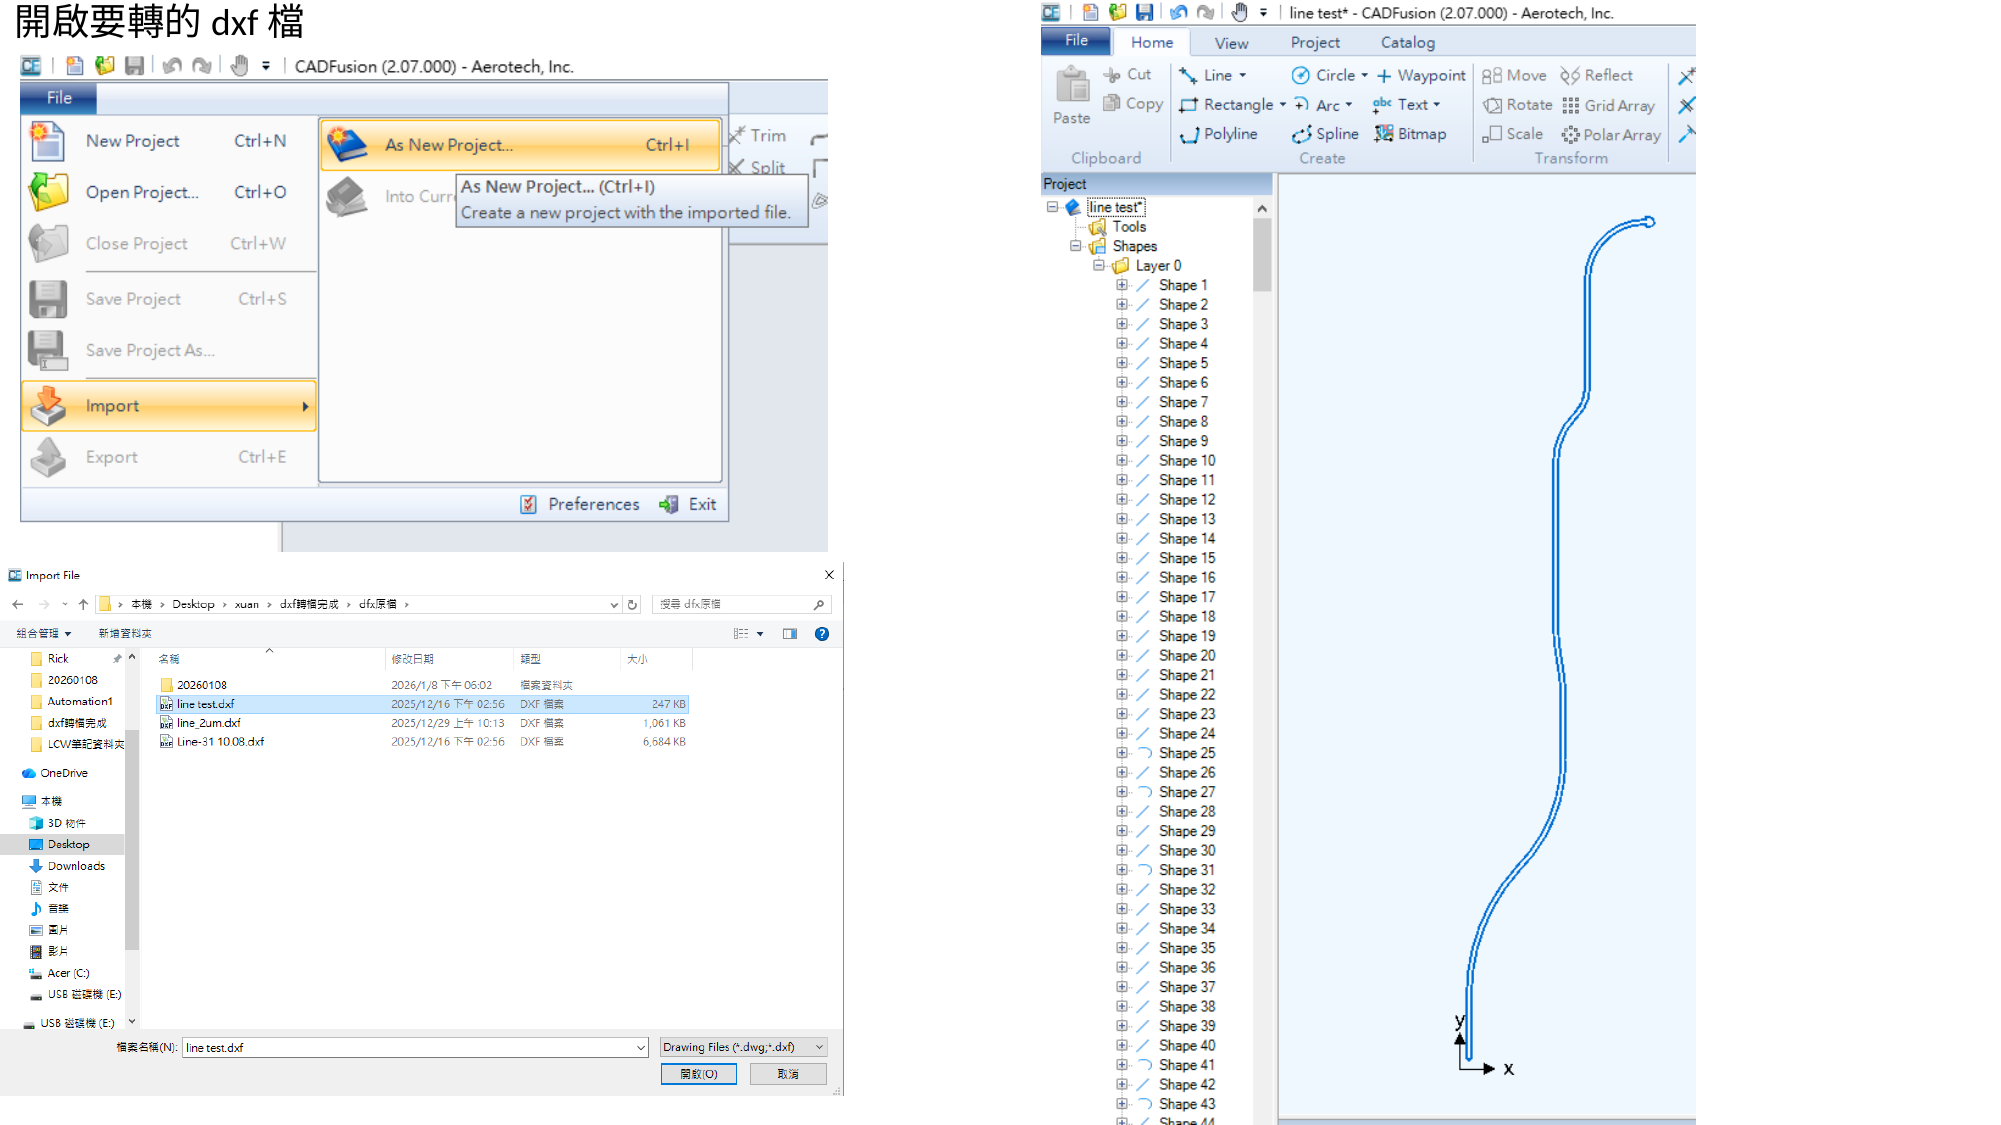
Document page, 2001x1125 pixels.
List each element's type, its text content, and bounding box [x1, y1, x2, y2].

text_box 開啟要轉的dxf檔 [0, 0, 1022, 51]
picture [1041, 0, 1696, 1125]
picture [20, 51, 828, 552]
picture [0, 562, 844, 1096]
